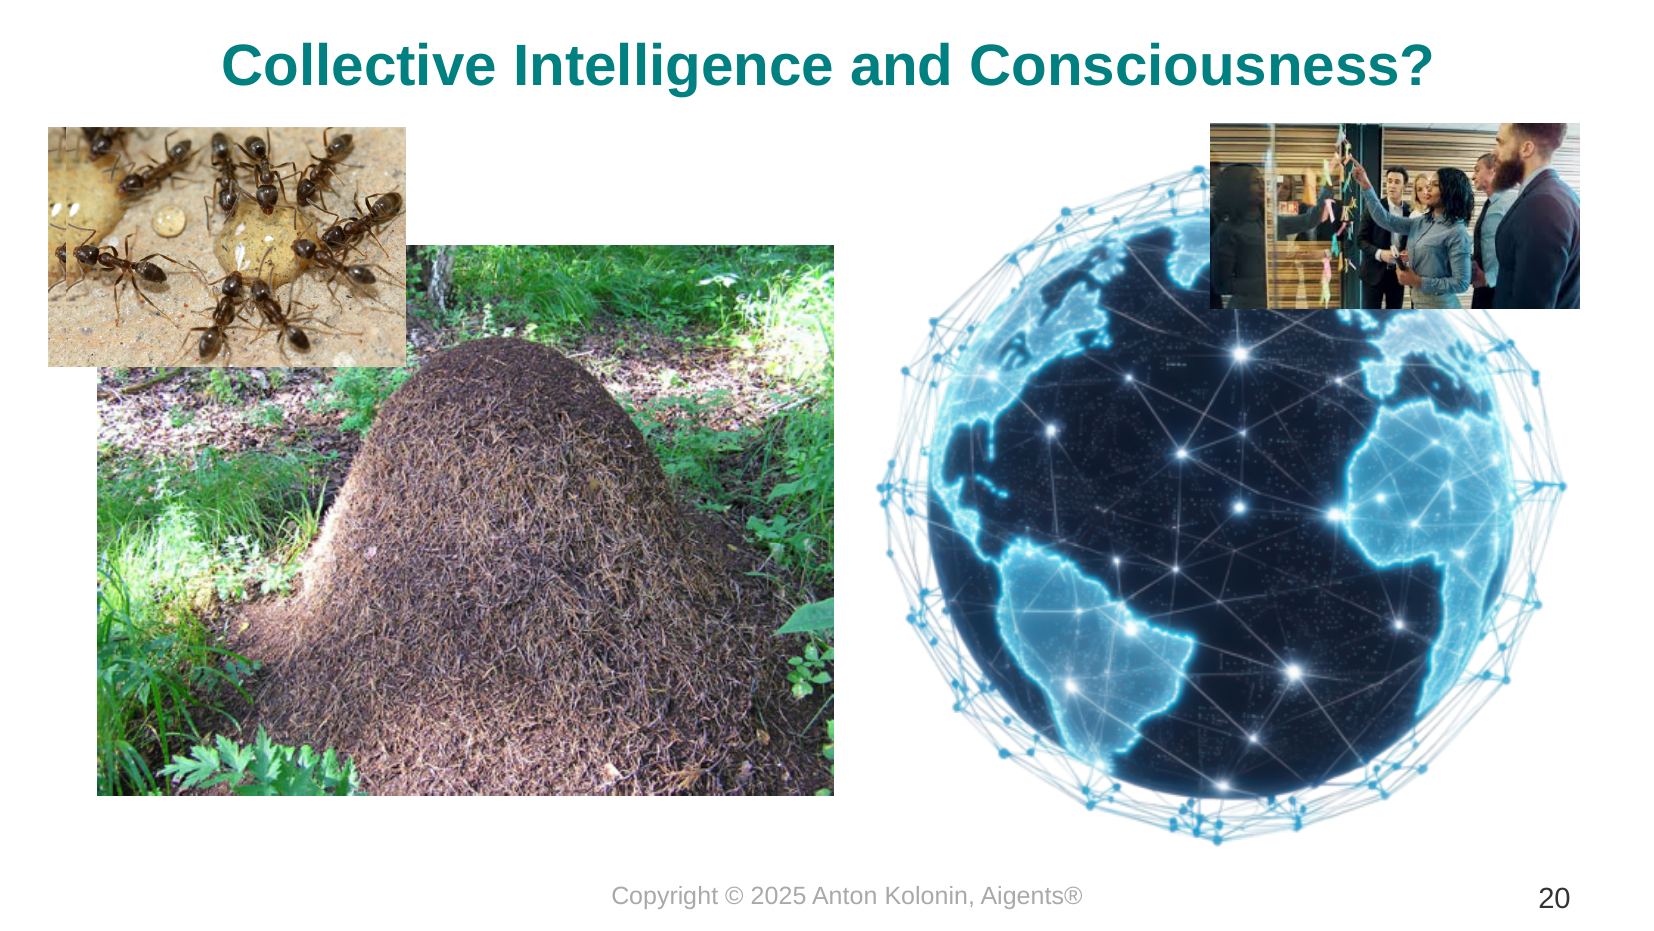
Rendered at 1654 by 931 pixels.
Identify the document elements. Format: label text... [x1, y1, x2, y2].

picture [865, 123, 1580, 863]
text_box Collective Intelligence and Consciousness? [1, 1, 1654, 129]
picture [48, 127, 834, 796]
